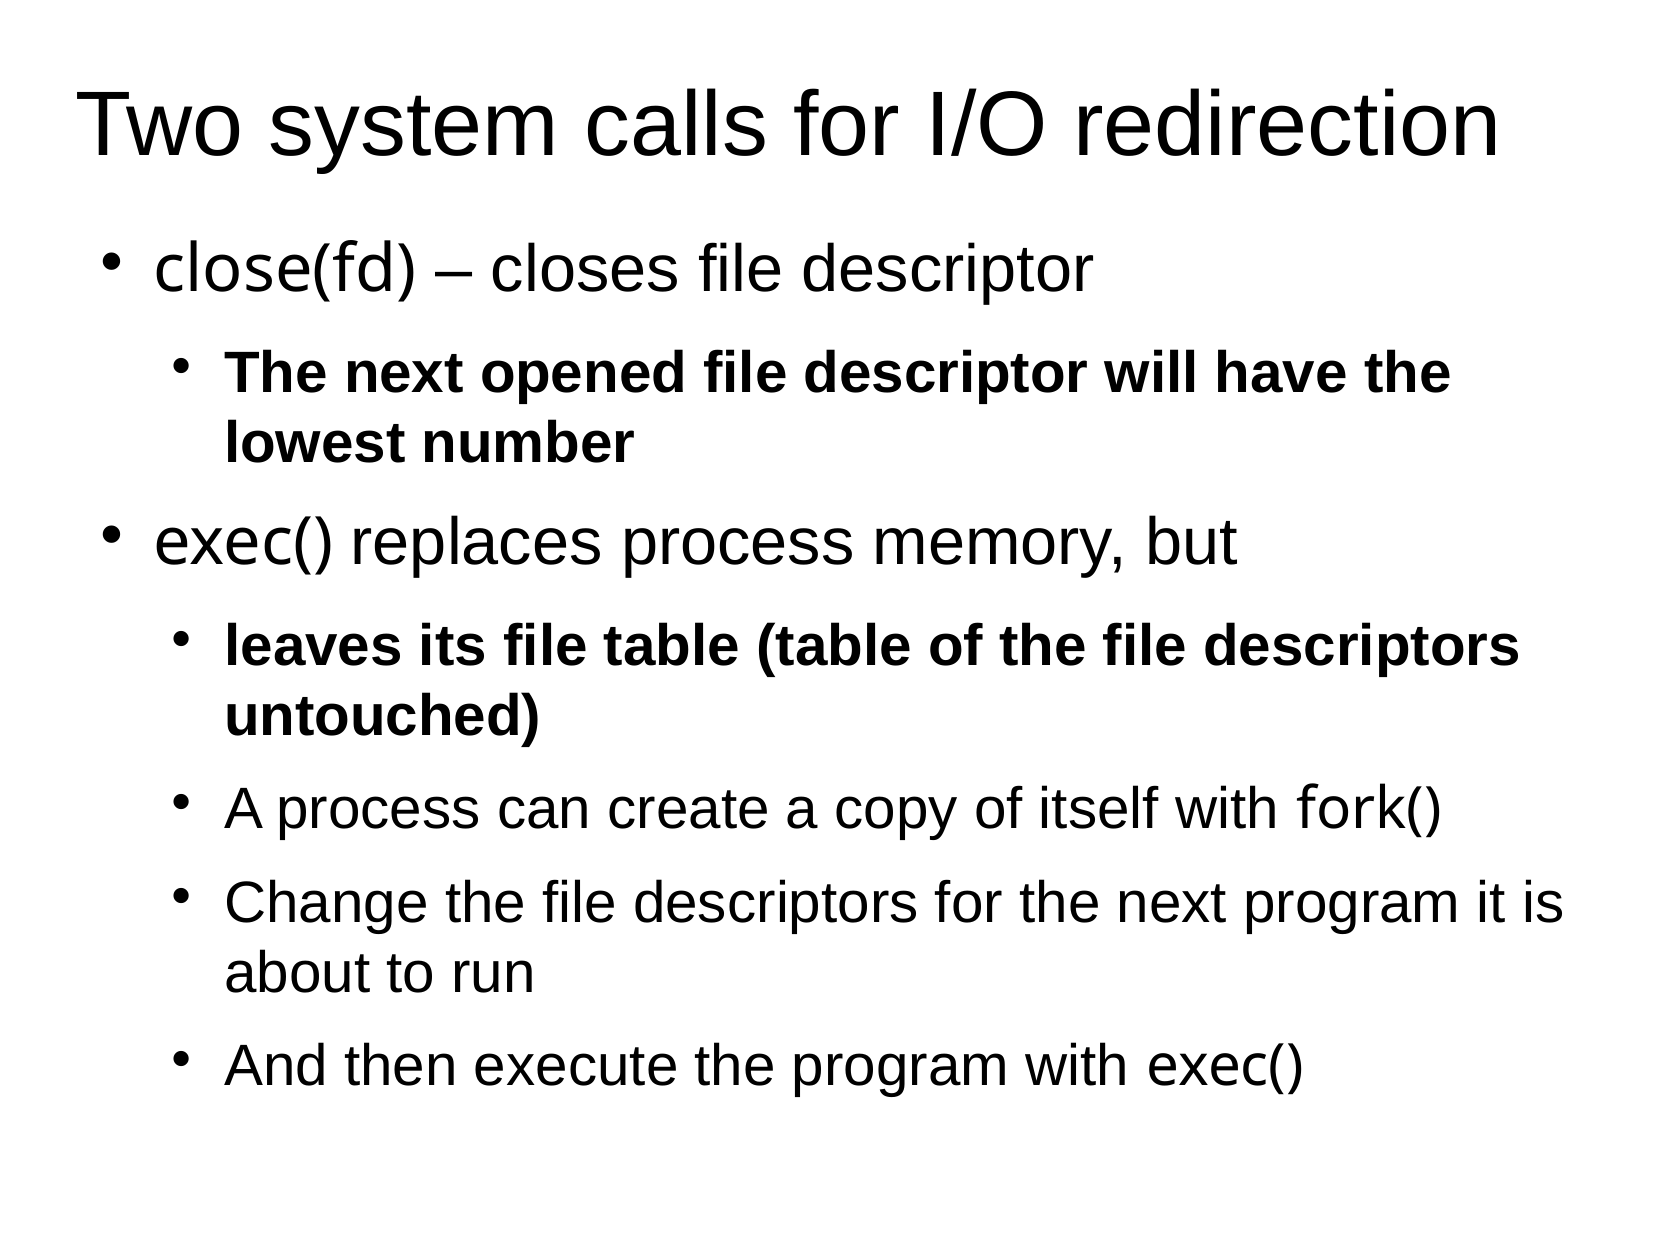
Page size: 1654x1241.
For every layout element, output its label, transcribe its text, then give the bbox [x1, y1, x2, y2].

list close(fd) – closes file descriptor The next opened file descriptor will have the lowest number exec() replaces process memory, but leaves its file table (table of the file descriptors untouched) A process can create a copy of itself with fork() Change the file descriptors for the next program it is about to run And then execute the program with exec() [82, 225, 1571, 1163]
title Two system calls for I/O redirection [75, 49, 1538, 188]
